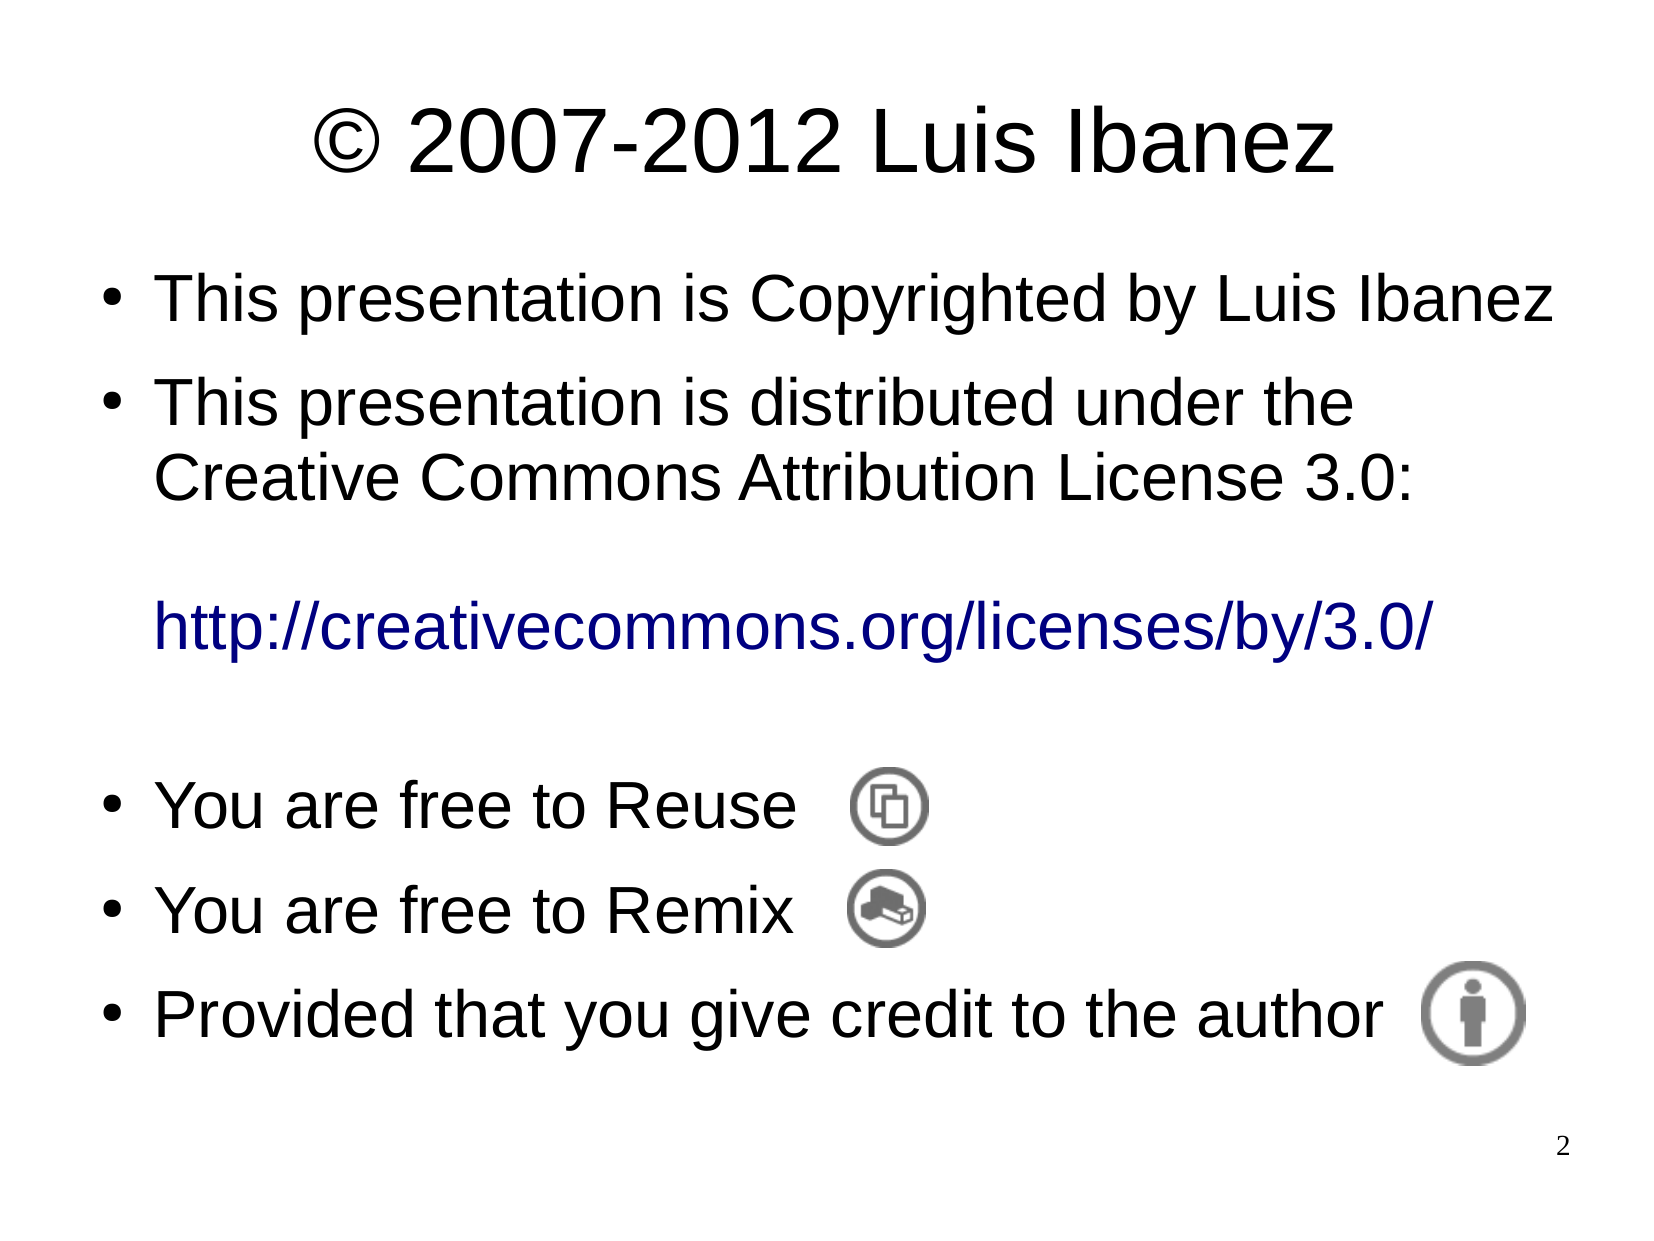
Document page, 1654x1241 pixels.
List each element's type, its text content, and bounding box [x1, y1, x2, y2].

title © 2007-2012 Luis Ibanez [82, 37, 1571, 245]
picture [850, 767, 929, 846]
picture [847, 869, 926, 948]
list This presentation is Copyrighted by Luis Ibanez This presentation is distributed under the Creative Commons Attribution License 3.0: http://creativecommons.org/licenses/by/3.0/ You are free to Reuse You are free to Remix Provided that you give credit to the author [82, 260, 1571, 1052]
picture [1421, 961, 1526, 1066]
